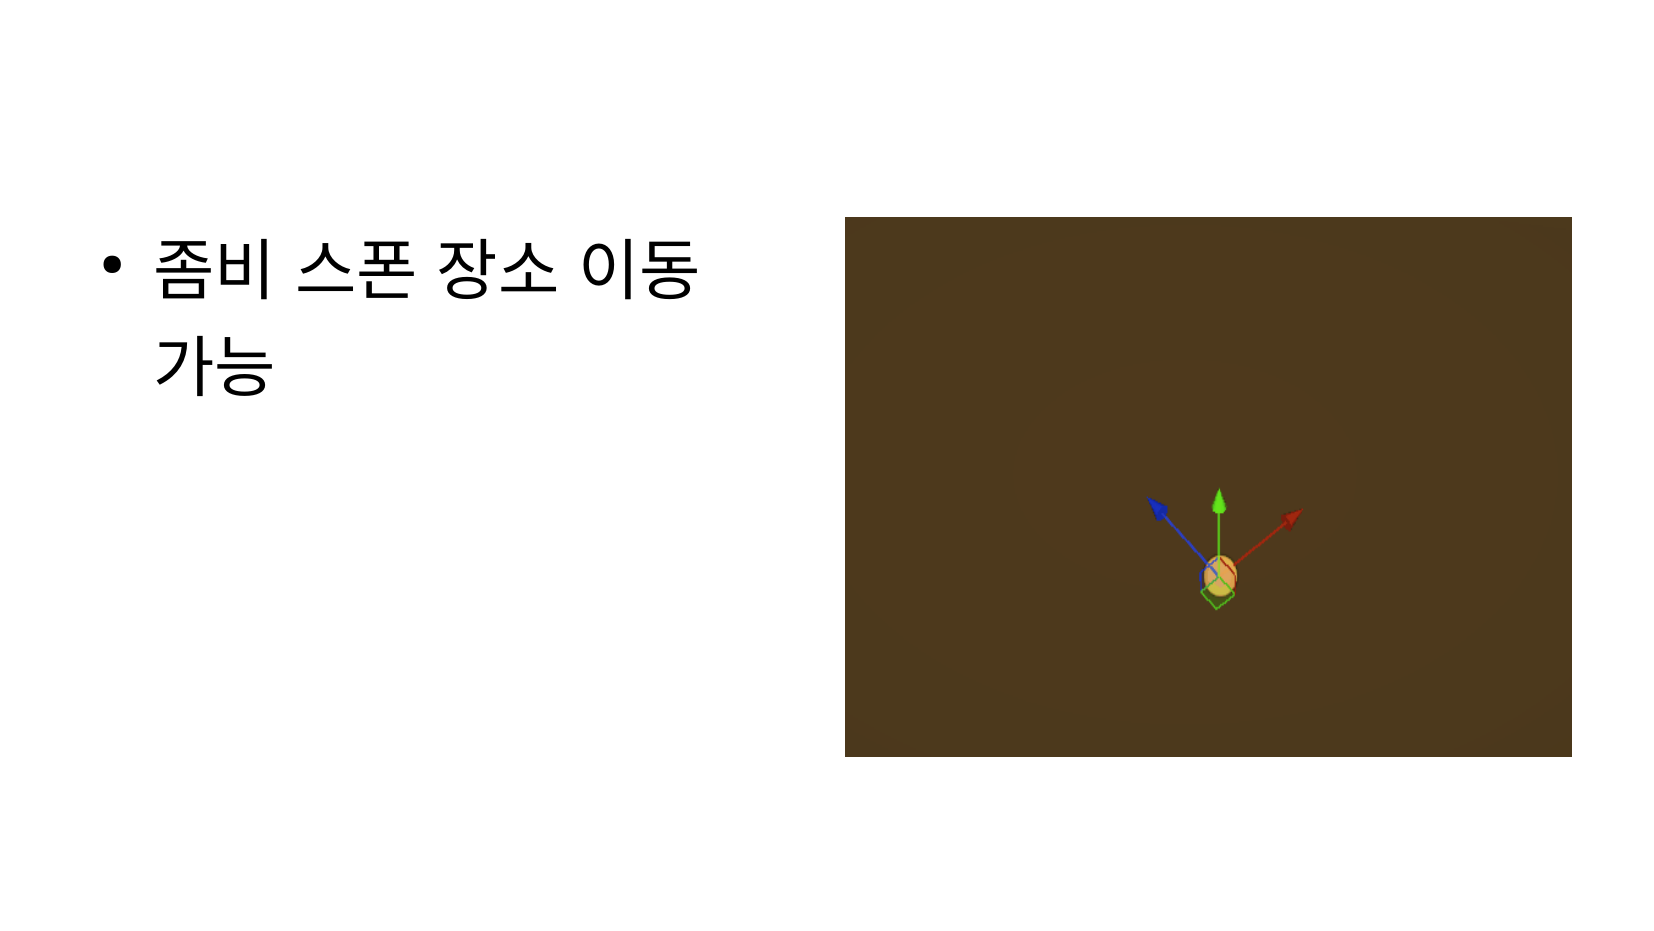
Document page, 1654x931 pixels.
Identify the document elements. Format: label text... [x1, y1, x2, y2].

picture [845, 217, 1572, 758]
list 좀비 스폰 장소 이동 가능 [82, 217, 809, 758]
